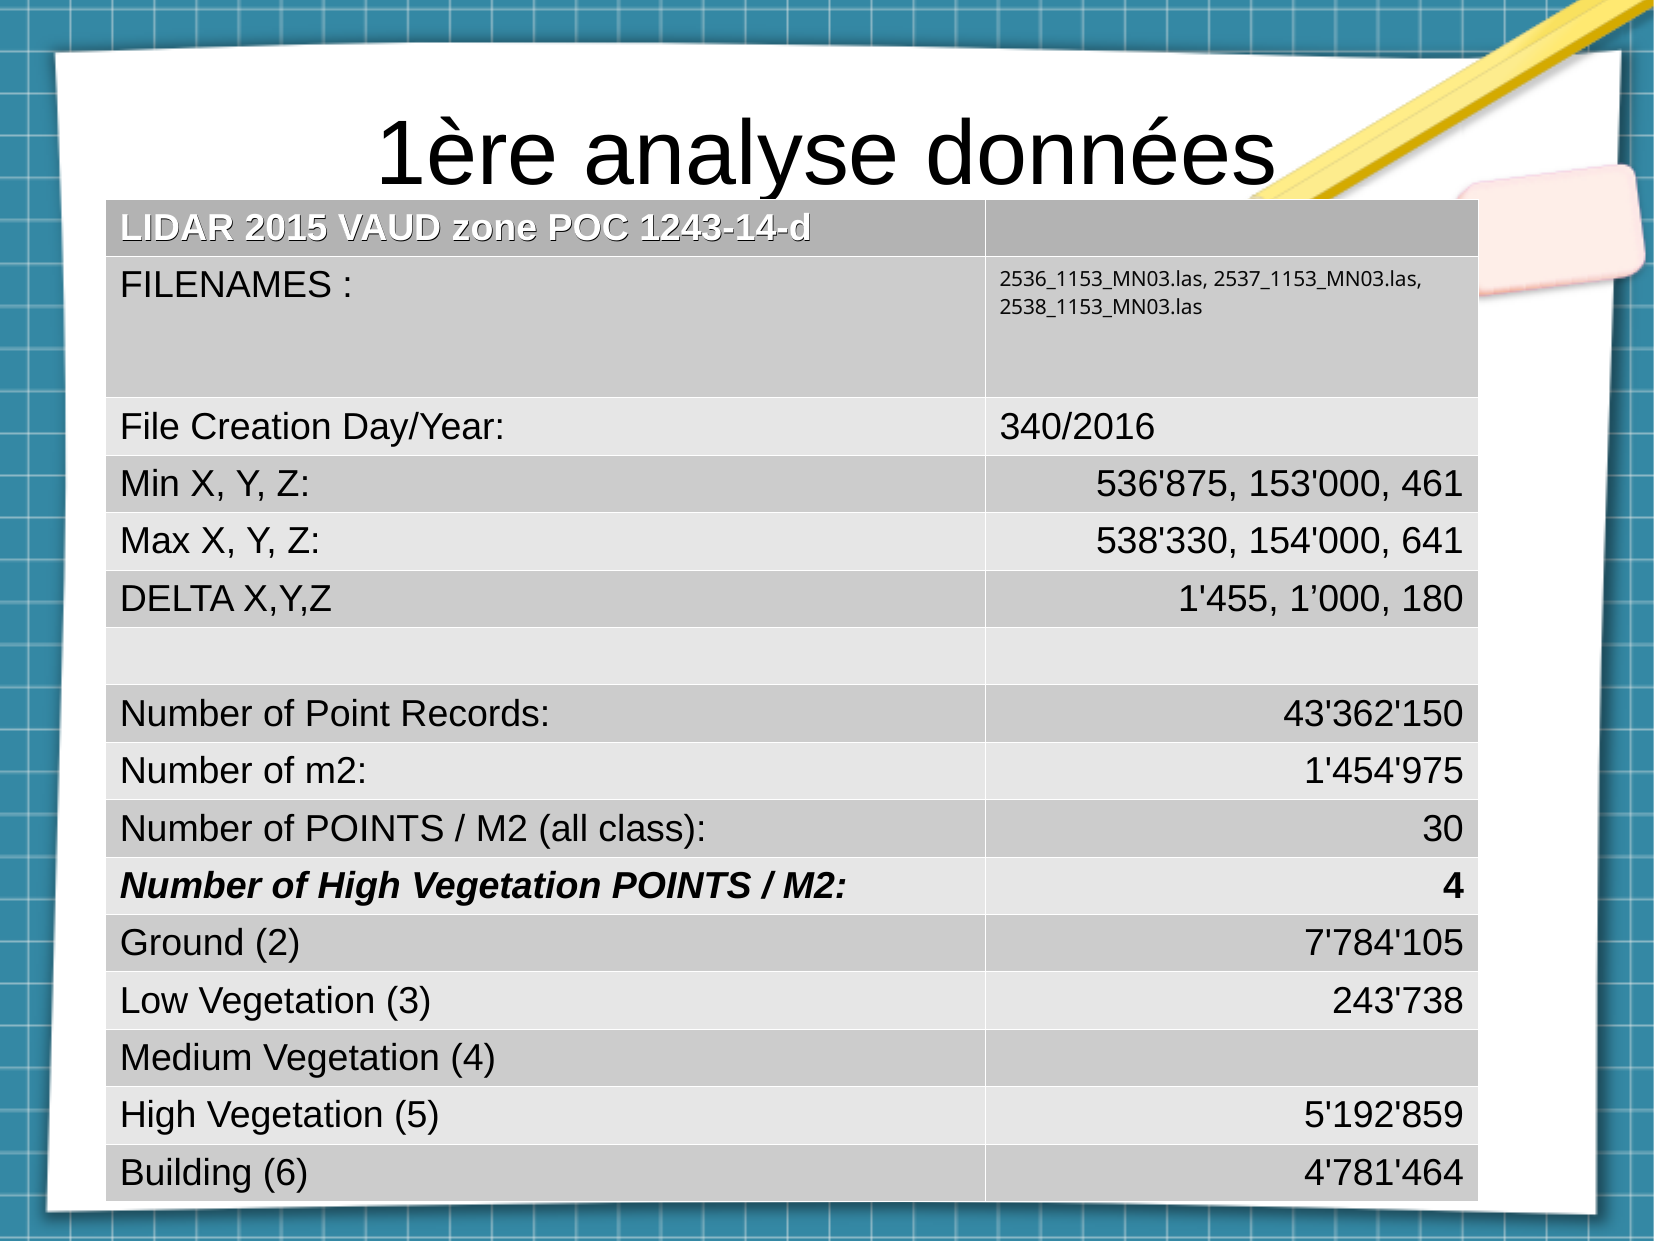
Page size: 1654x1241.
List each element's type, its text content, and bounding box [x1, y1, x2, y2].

table_cell Building (6) [106, 1145, 985, 1201]
table_cell 43'362'150 [986, 685, 1478, 742]
table_cell 4 [986, 858, 1478, 914]
table_cell 243'738 [986, 972, 1478, 1029]
table_cell 538'330, 154'000, 641 [986, 513, 1478, 570]
table_cell [106, 628, 985, 684]
table_header [986, 200, 1478, 256]
table_cell Number of High Vegetation POINTS / M2: [106, 858, 985, 914]
table_cell 4'781'464 [986, 1145, 1478, 1201]
table_cell [986, 1030, 1478, 1086]
table_cell 7'784'105 [986, 915, 1478, 971]
table_cell 2536_1153_MN03.las, 2537_1153_MN03.las, 2538_1153_MN03.las [986, 257, 1478, 397]
table_cell DELTA X,Y,Z [106, 571, 985, 627]
table_cell 1'454'975 [986, 743, 1478, 799]
table_cell Ground (2) [106, 915, 985, 971]
table_cell Max X, Y, Z: [106, 513, 985, 570]
table_cell Min X, Y, Z: [106, 456, 985, 512]
table_cell Number of m2: [106, 743, 985, 799]
table_cell File Creation Day/Year: [106, 398, 985, 455]
table_cell High Vegetation (5) [106, 1087, 985, 1144]
table_cell Number of Point Records: [106, 685, 985, 742]
table_cell [986, 628, 1478, 684]
table_cell Low Vegetation (3) [106, 972, 985, 1029]
picture [0, 0, 1654, 1241]
table_header LIDAR 2015 VAUD zone POC 1243-14-d [106, 200, 985, 256]
table_cell FILENAMES : [106, 257, 985, 397]
table_cell 536'875, 153'000, 461 [986, 456, 1478, 512]
title 1ère analyse données [82, 49, 1571, 257]
table_cell 1'455, 1’000, 180 [986, 571, 1478, 627]
table_cell Medium Vegetation (4) [106, 1030, 985, 1086]
table_cell 30 [986, 800, 1478, 857]
table_cell Number of POINTS / M2 (all class): [106, 800, 985, 857]
table_cell 5'192'859 [986, 1087, 1478, 1144]
table_cell 340/2016 [986, 398, 1478, 455]
